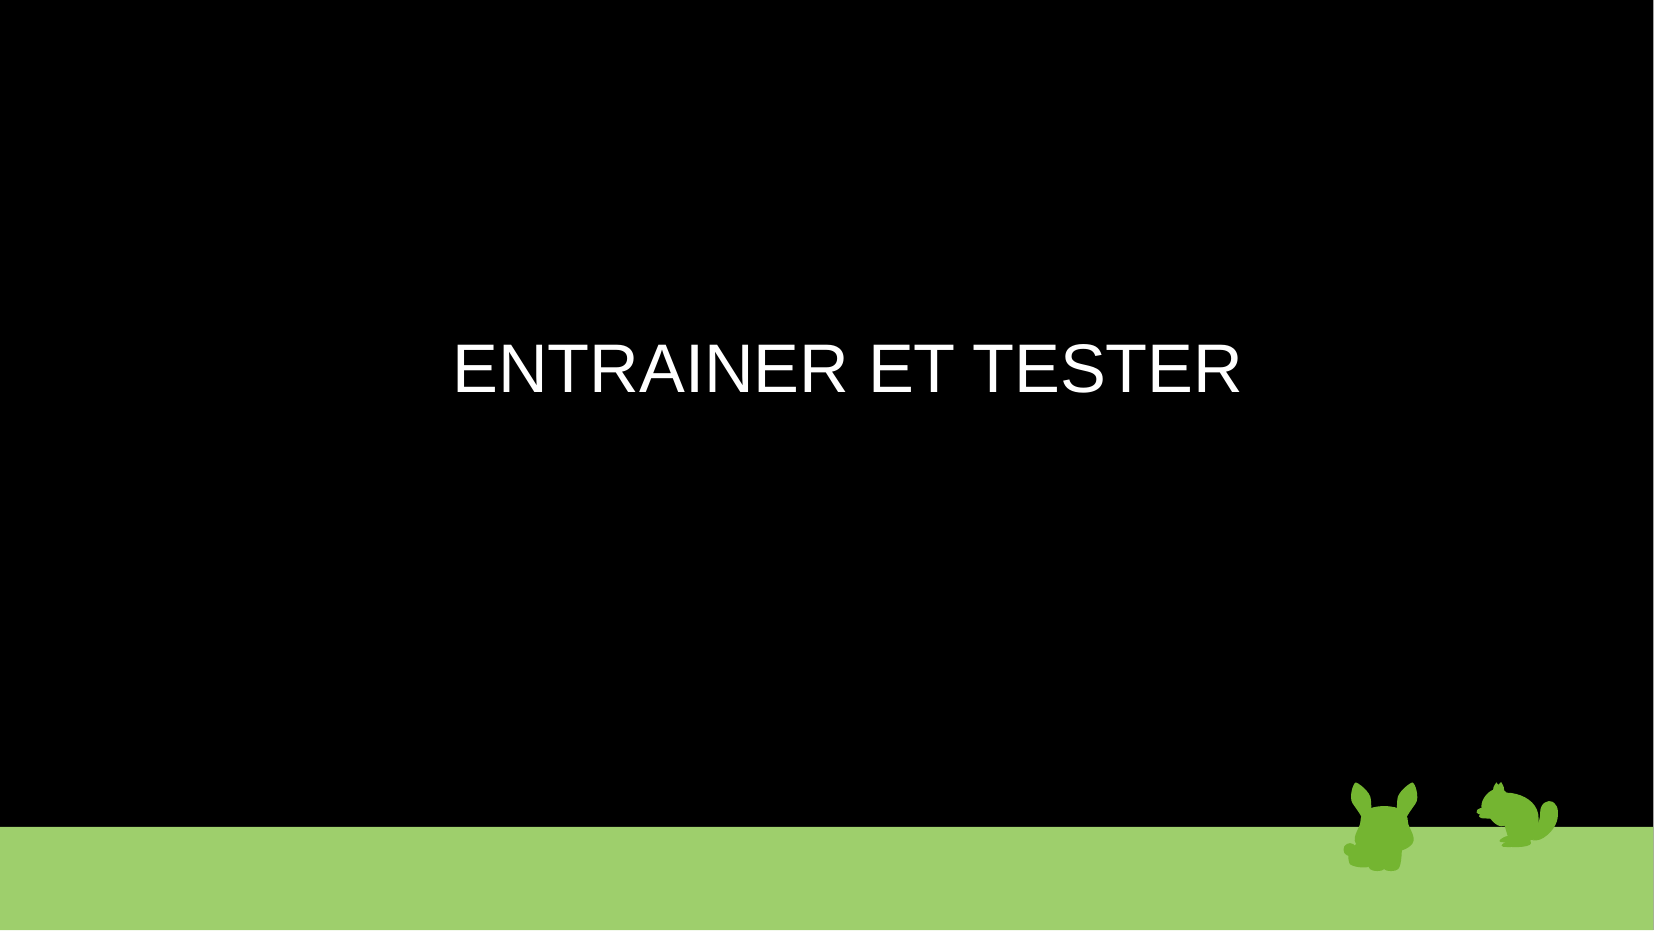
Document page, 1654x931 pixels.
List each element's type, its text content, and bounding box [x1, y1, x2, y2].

title ENTRAINER ET TESTER [59, 295, 1536, 443]
